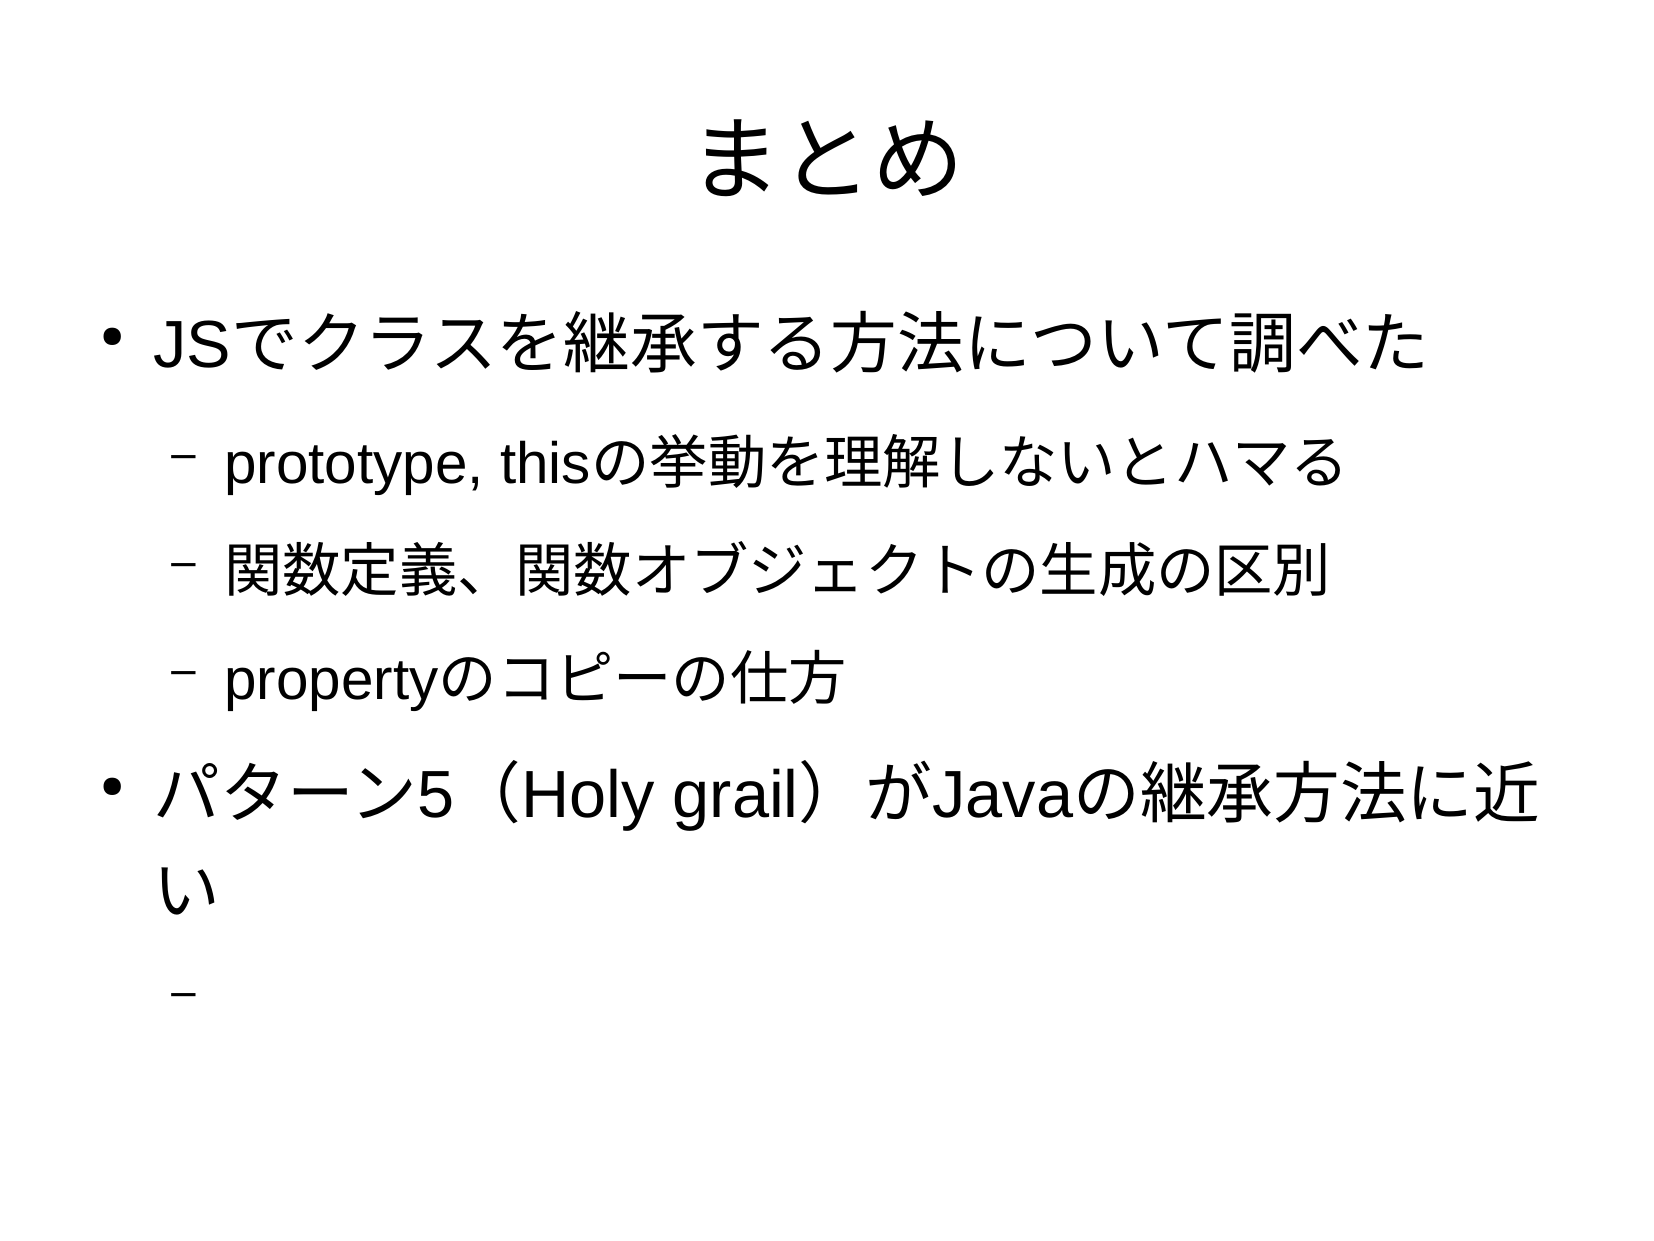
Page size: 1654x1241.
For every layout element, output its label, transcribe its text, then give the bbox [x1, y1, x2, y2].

title まとめ [82, 49, 1571, 257]
list JSでクラスを継承する方法について調べた prototype, thisの挙動を理解しないとハマる 関数定義、関数オブジェクトの生成の区別 propertyのコピーの仕方 パターン5（Holy grail）がJavaの継承方法に近い [82, 290, 1571, 1010]
